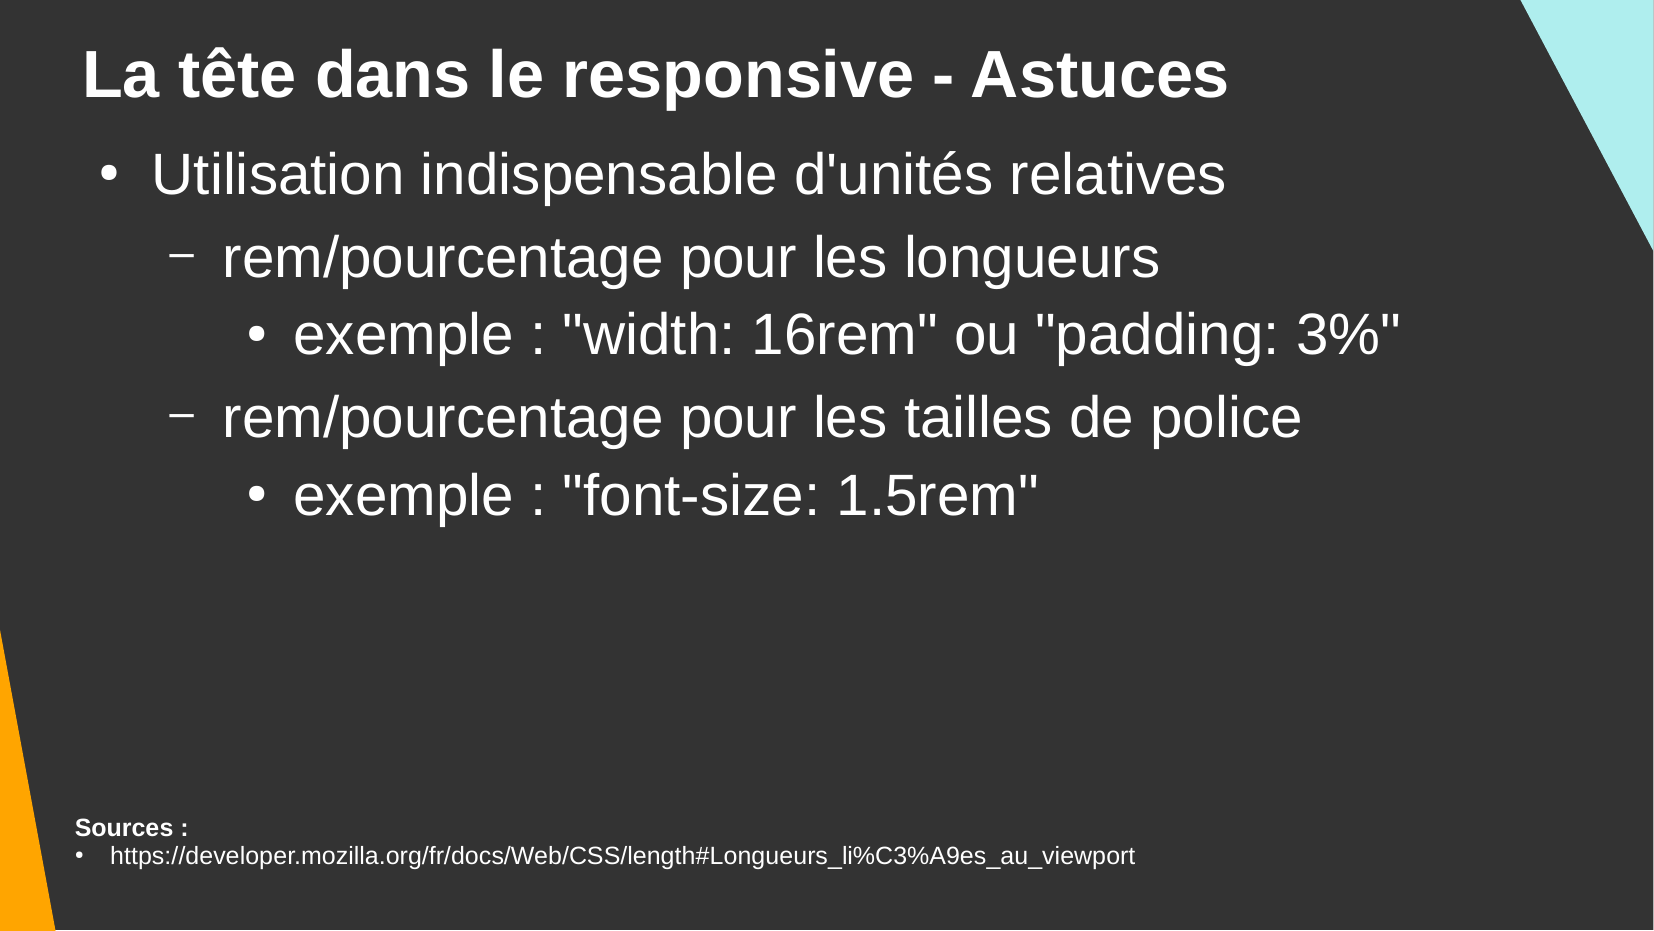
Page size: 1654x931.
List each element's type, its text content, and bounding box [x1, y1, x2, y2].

title La tête dans le responsive - Astuces [82, 37, 1571, 112]
text_box [0, 629, 56, 931]
text_box [1520, 0, 1654, 253]
text_box Sources : https://developer.mozilla.org/fr/docs/Web/CSS/length#Longueurs_li%C3%A9es_au_viewport [60, 806, 1546, 931]
list Utilisation indispensable d'unités relatives rem/pourcentage pour les longueurs exemple : "width: 16rem" ou "padding: 3%" rem/pourcentage pour les tailles de police exemple : "font-size: 1.5rem" [80, 141, 1605, 662]
